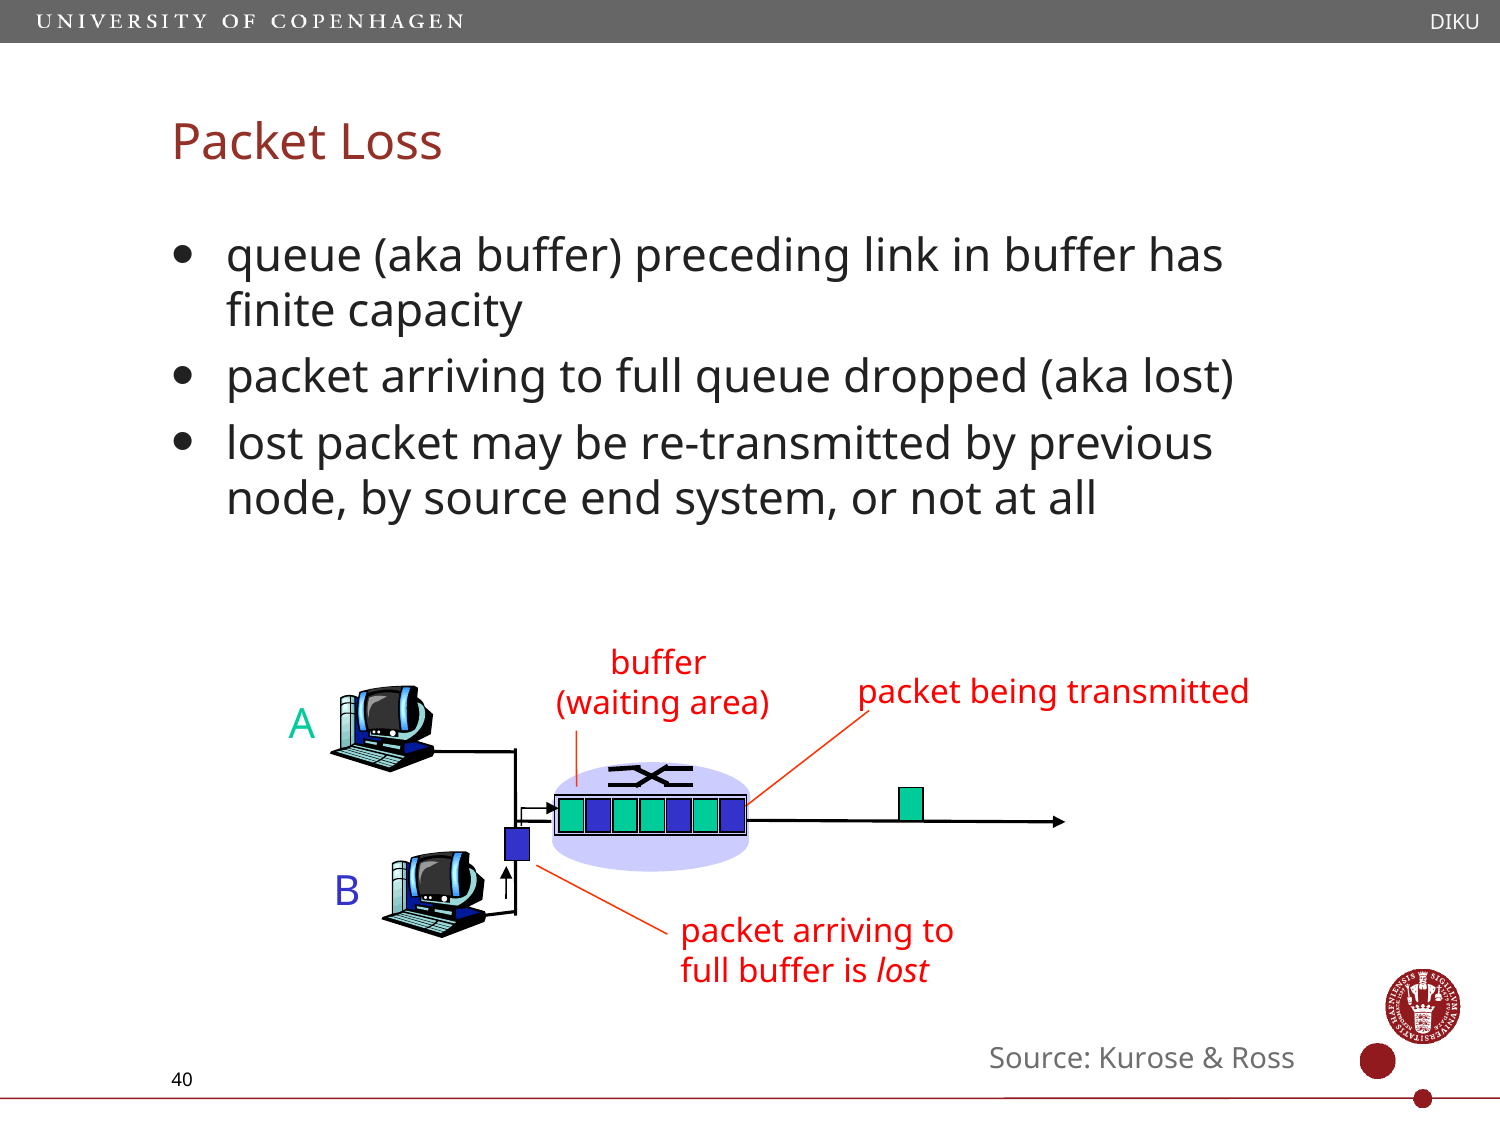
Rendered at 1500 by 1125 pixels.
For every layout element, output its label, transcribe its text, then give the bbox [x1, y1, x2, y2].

text_box B [318, 856, 376, 922]
picture [0, 850, 1500, 1122]
text_box queue (aka buffer) preceding link in buffer has finite capacity packet arriving to full queue dropped (aka lost) lost packet may be re-transmitted by previous node, by source end system, or not at all [171, 225, 1329, 622]
text_box [555, 796, 746, 834]
text_box [552, 812, 749, 872]
text_box buffer (waiting area) [541, 633, 785, 729]
text_box A [273, 688, 331, 755]
text_box DIKU [469, 0, 1495, 43]
text_box Source: Kurose & Ross [974, 1031, 1341, 1083]
text_box packet arriving to full buffer is lost [665, 902, 970, 998]
text_box <number> [171, 1067, 522, 1092]
picture [329, 684, 436, 773]
text_box Packet Loss [171, 75, 1329, 171]
text_box [554, 762, 751, 803]
text_box packet being transmitted [842, 662, 1267, 719]
text_box [505, 827, 530, 861]
picture [626, 910, 665, 931]
